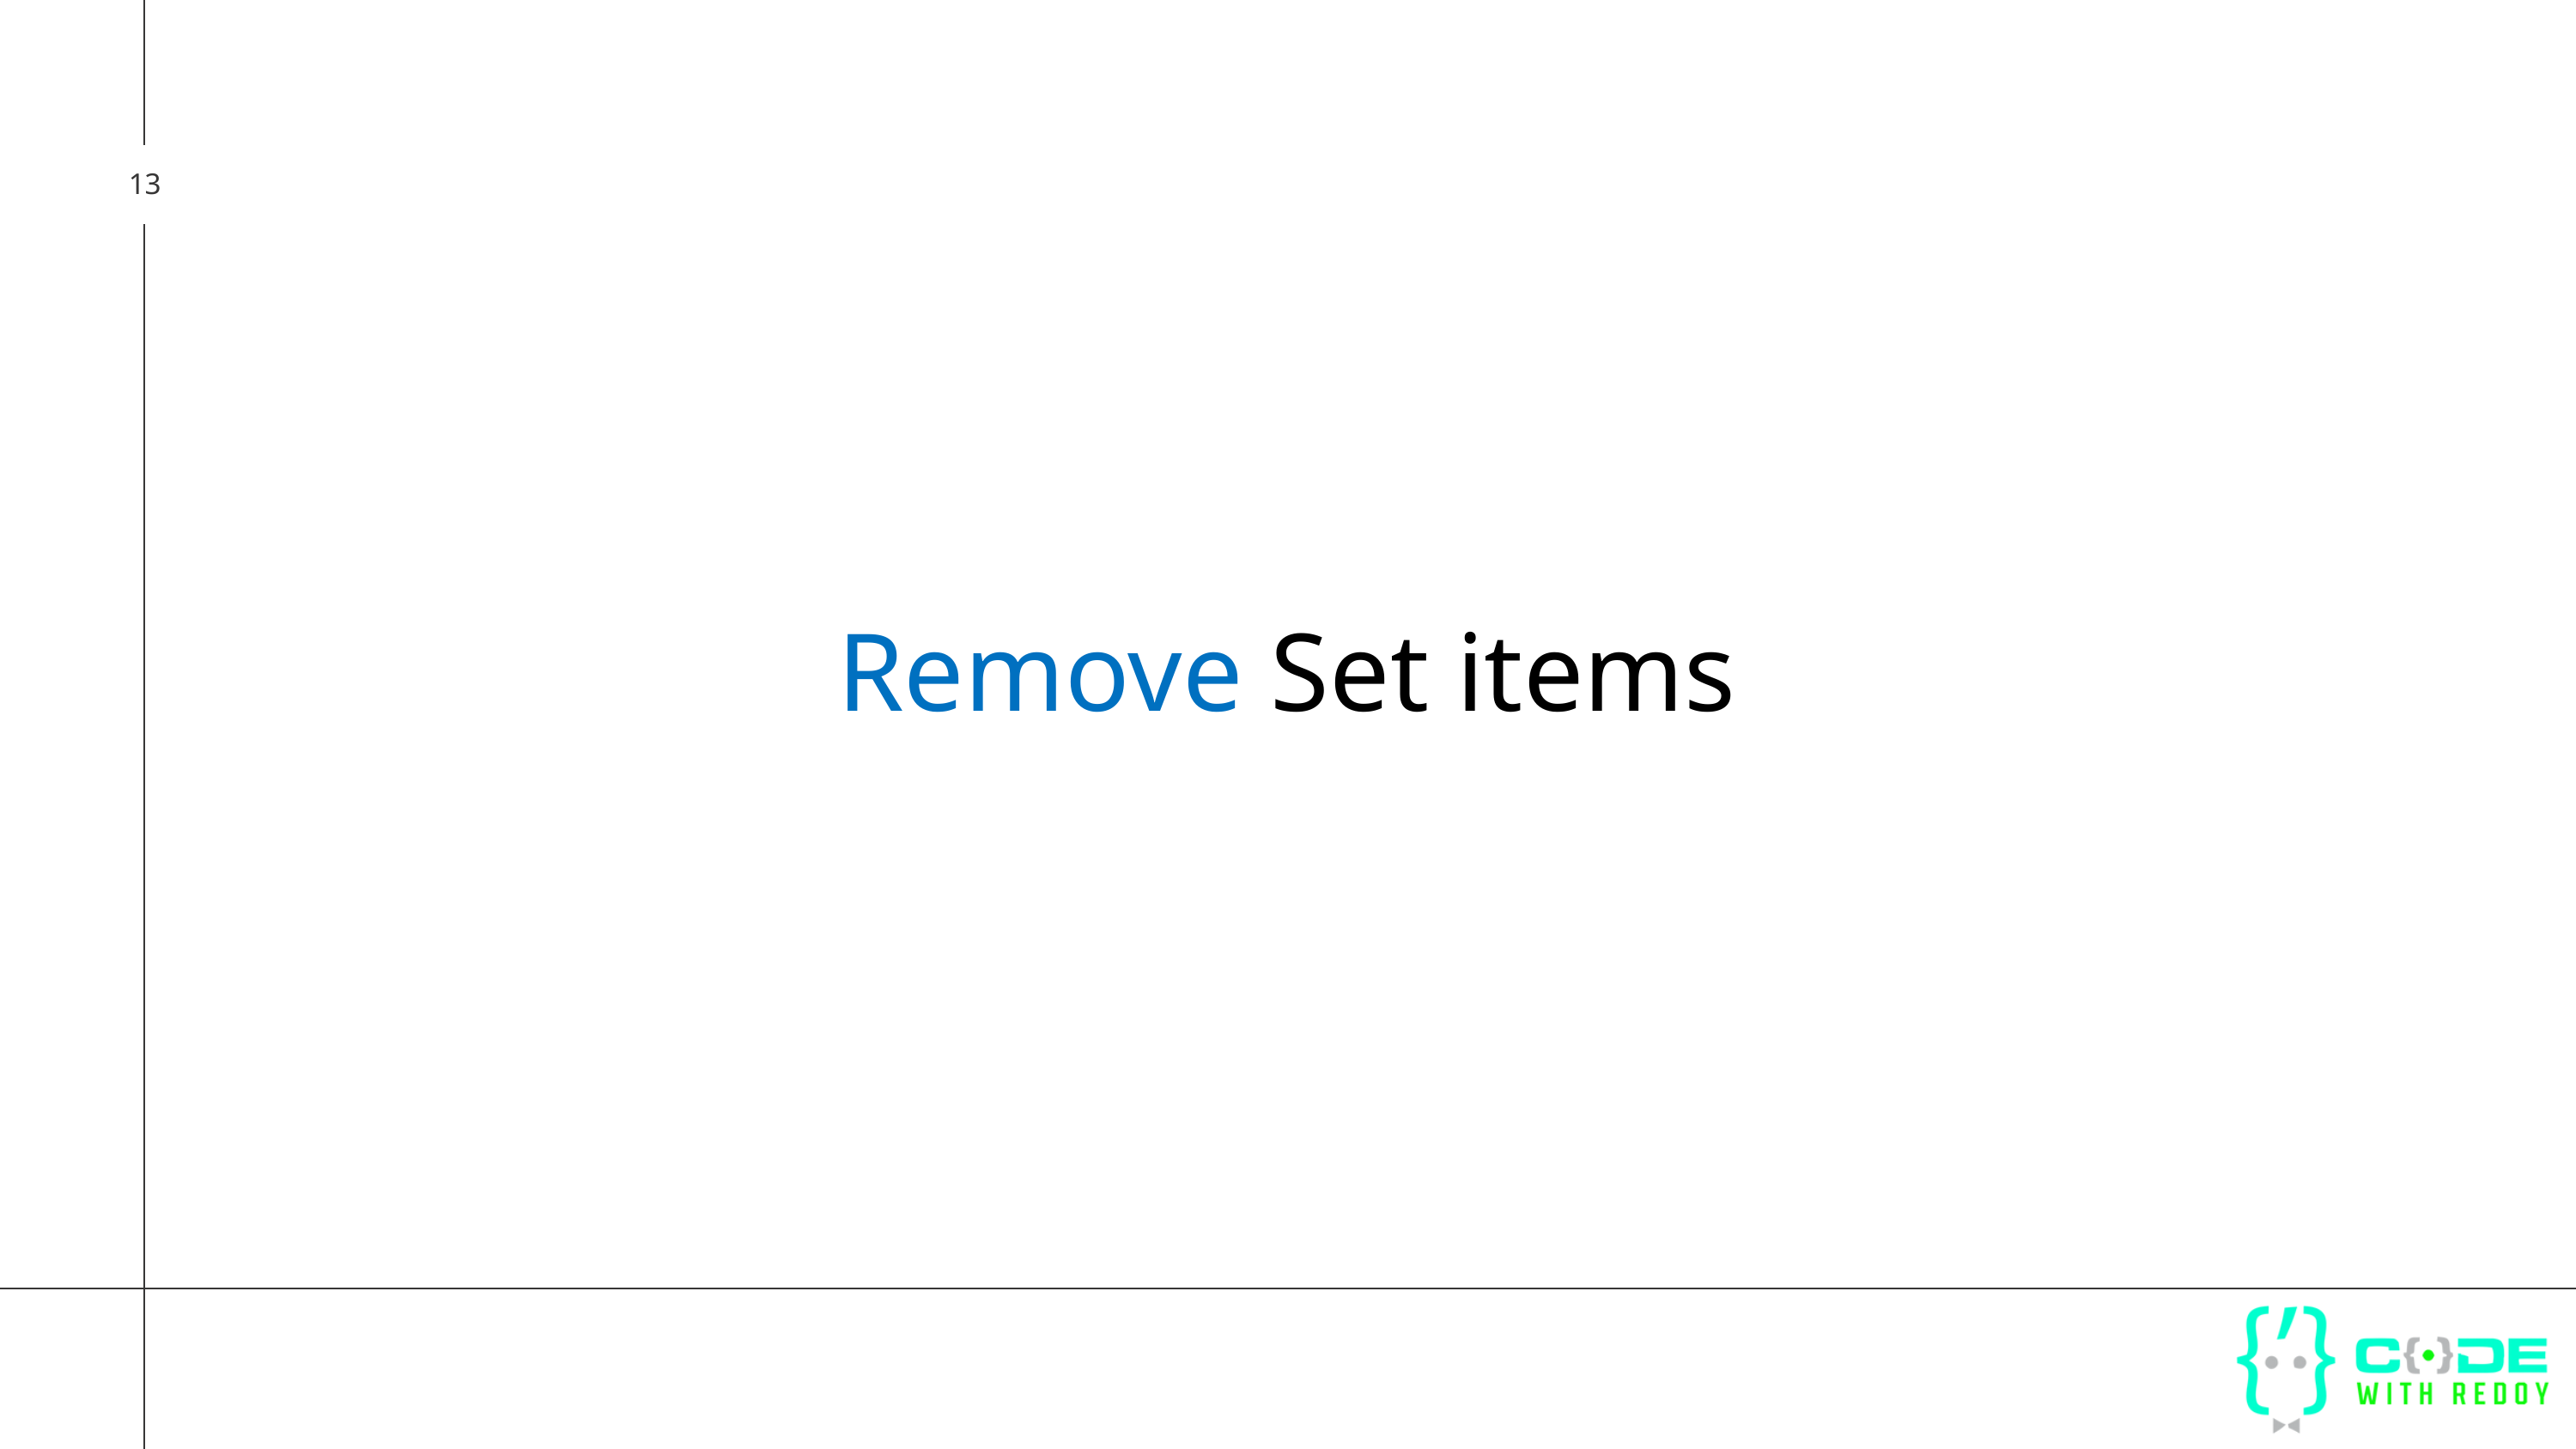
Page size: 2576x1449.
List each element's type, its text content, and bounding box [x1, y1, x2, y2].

text_box 13 [97, 168, 192, 202]
text_box [89, 0, 200, 595]
text_box Remove Set items [0, 595, 2575, 724]
picture [2225, 1289, 2575, 1449]
text_box [0, 724, 2576, 1449]
